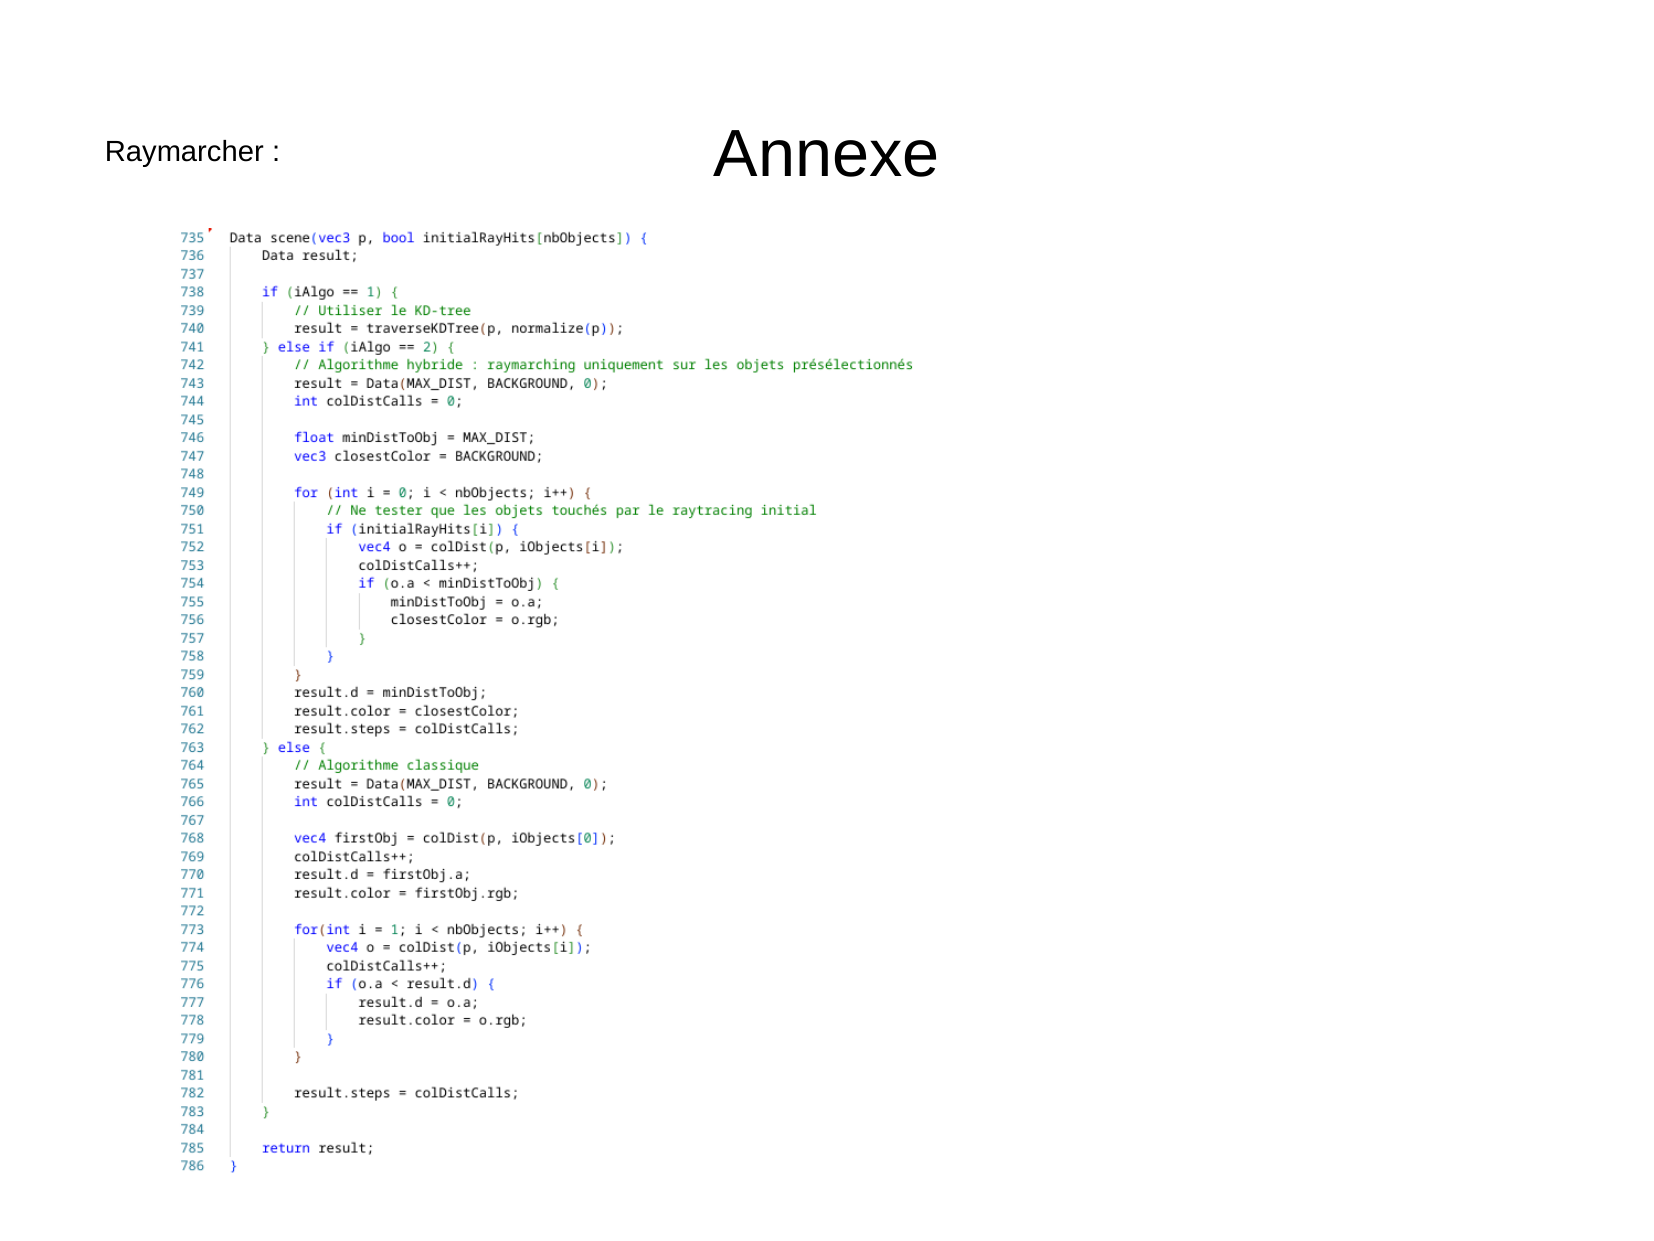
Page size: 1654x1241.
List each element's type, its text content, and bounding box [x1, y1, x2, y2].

picture [169, 228, 1208, 1178]
title Annexe [82, 49, 1571, 257]
text_box Raymarcher : [90, 127, 305, 176]
